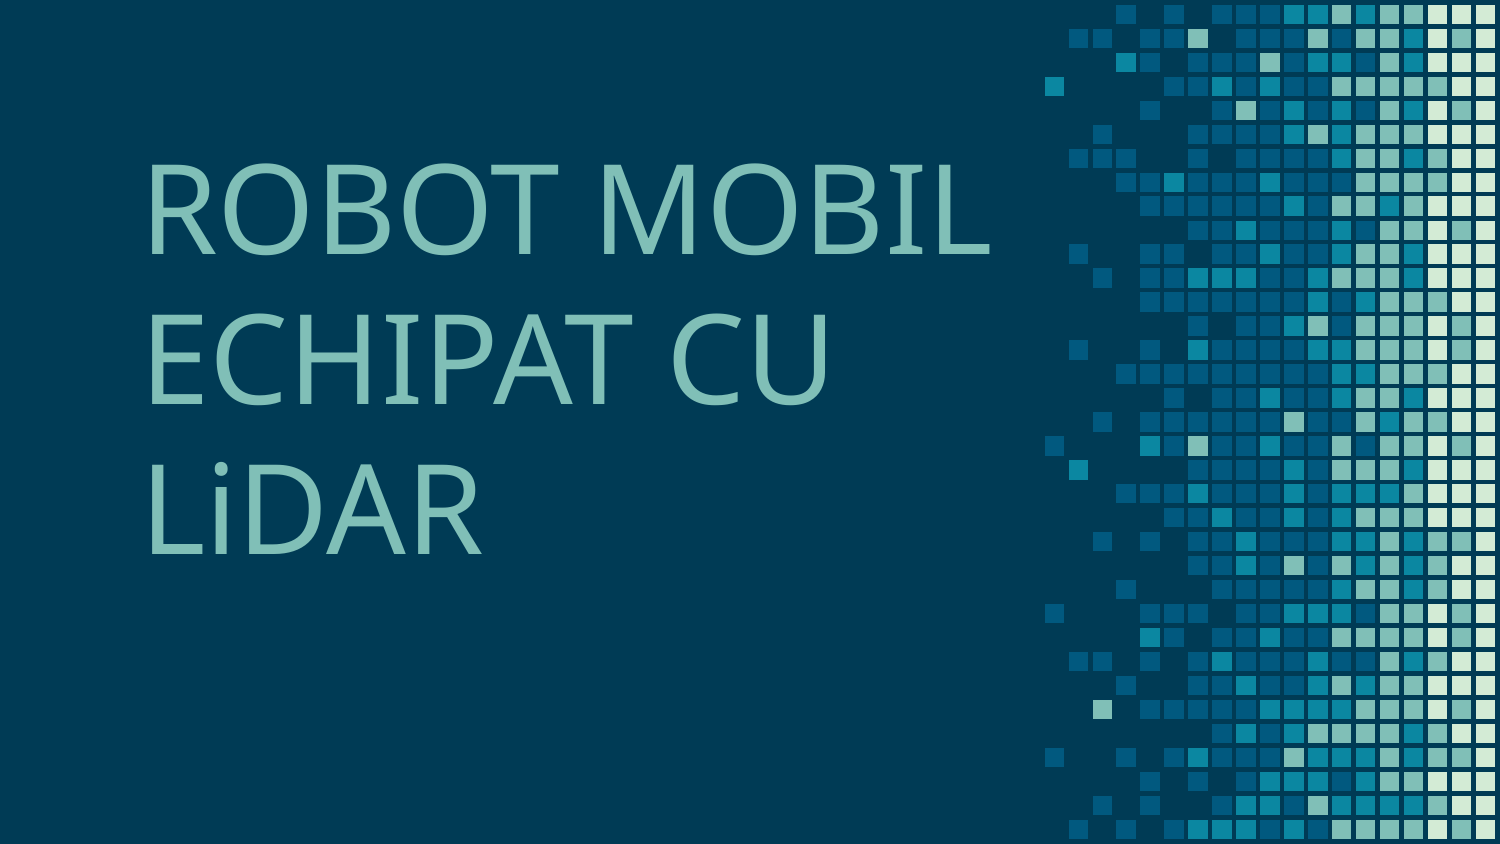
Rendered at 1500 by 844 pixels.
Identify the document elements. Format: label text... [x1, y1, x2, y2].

title ROBOT MOBIL ECHIPAT CU LiDAR [125, 114, 1102, 313]
